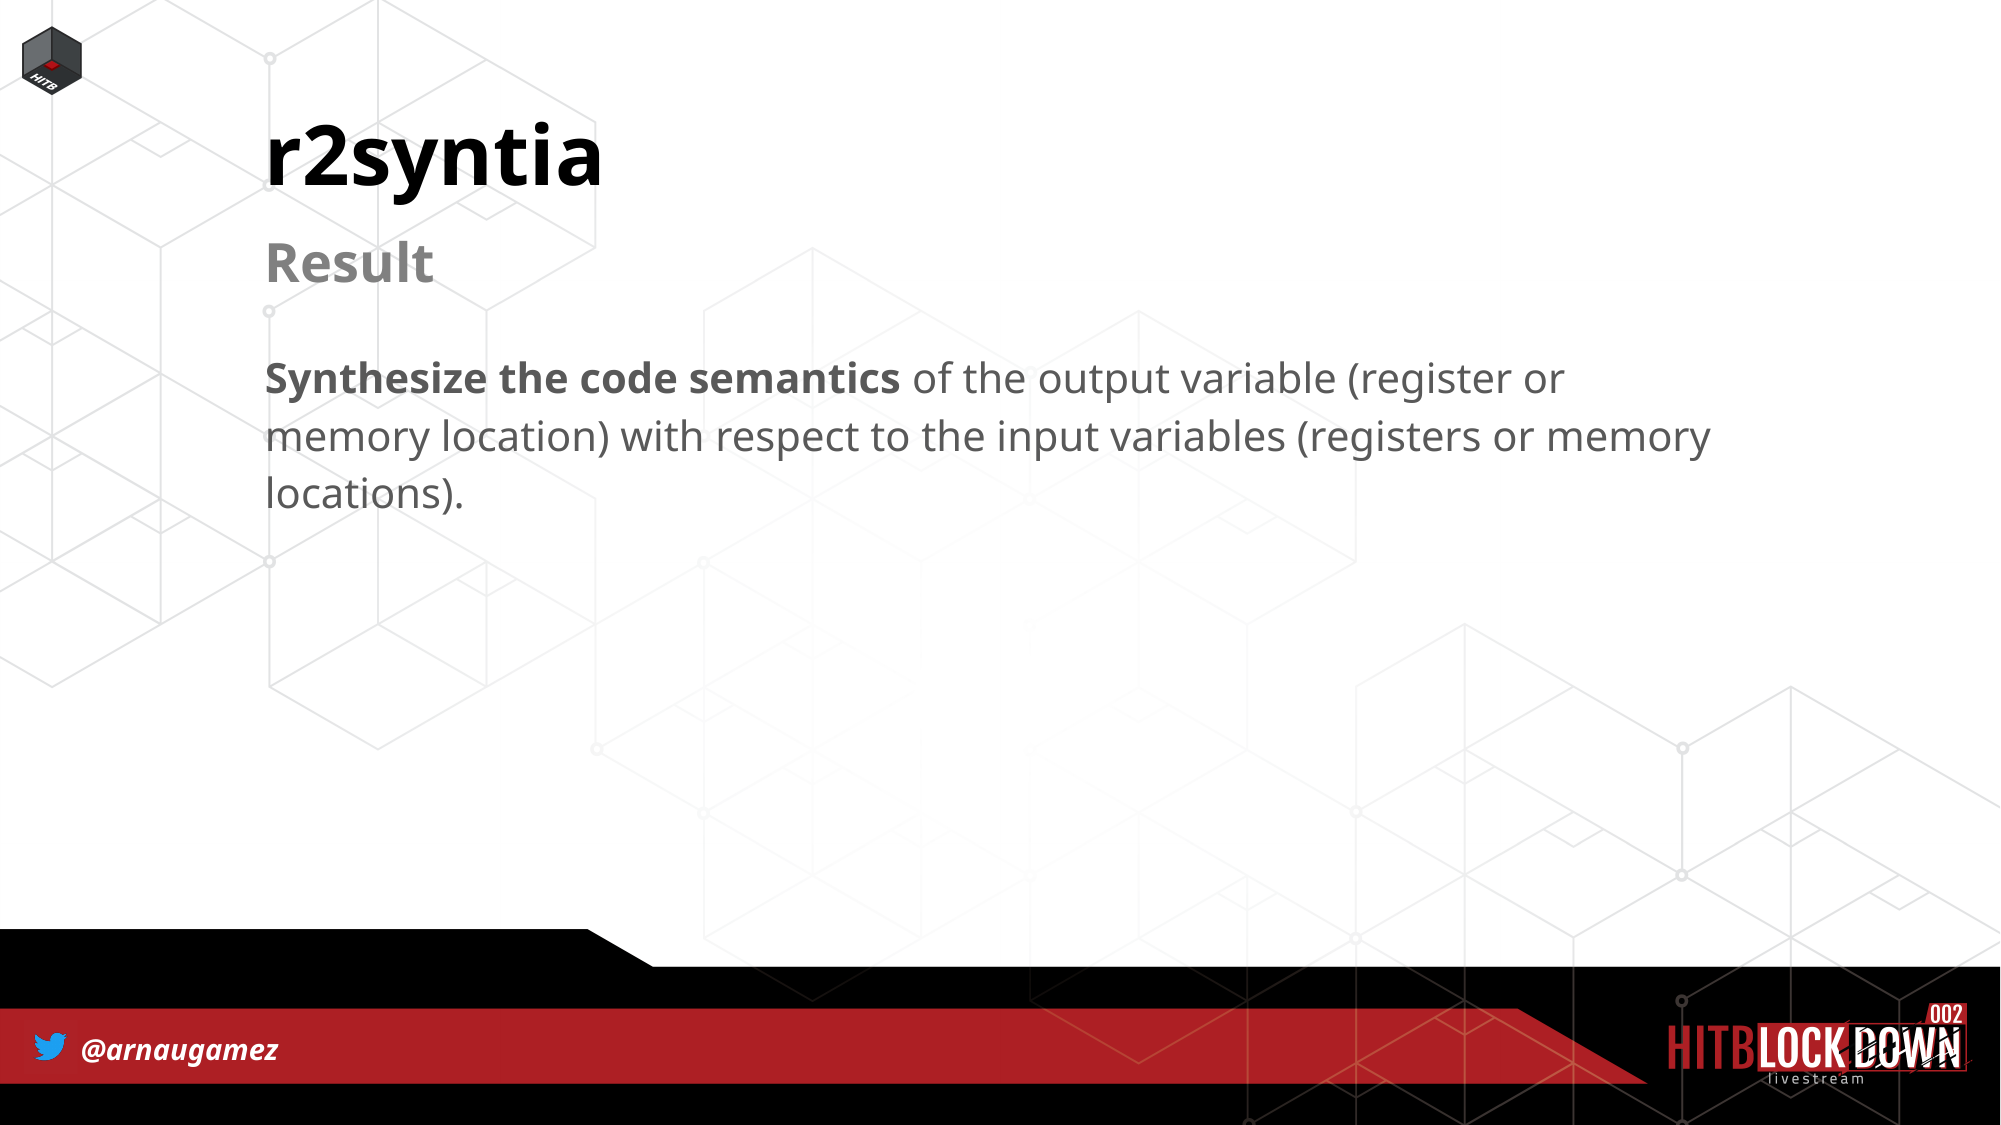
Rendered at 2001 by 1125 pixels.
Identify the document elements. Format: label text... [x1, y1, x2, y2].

text_box Result [249, 227, 1790, 322]
text_box Synthesize the code semantics of the output variable (register or memory location) with respect to the input variables (registers or memory locations). [250, 336, 1751, 871]
picture [0, 0, 2001, 1125]
title r2syntia [249, 108, 1750, 210]
